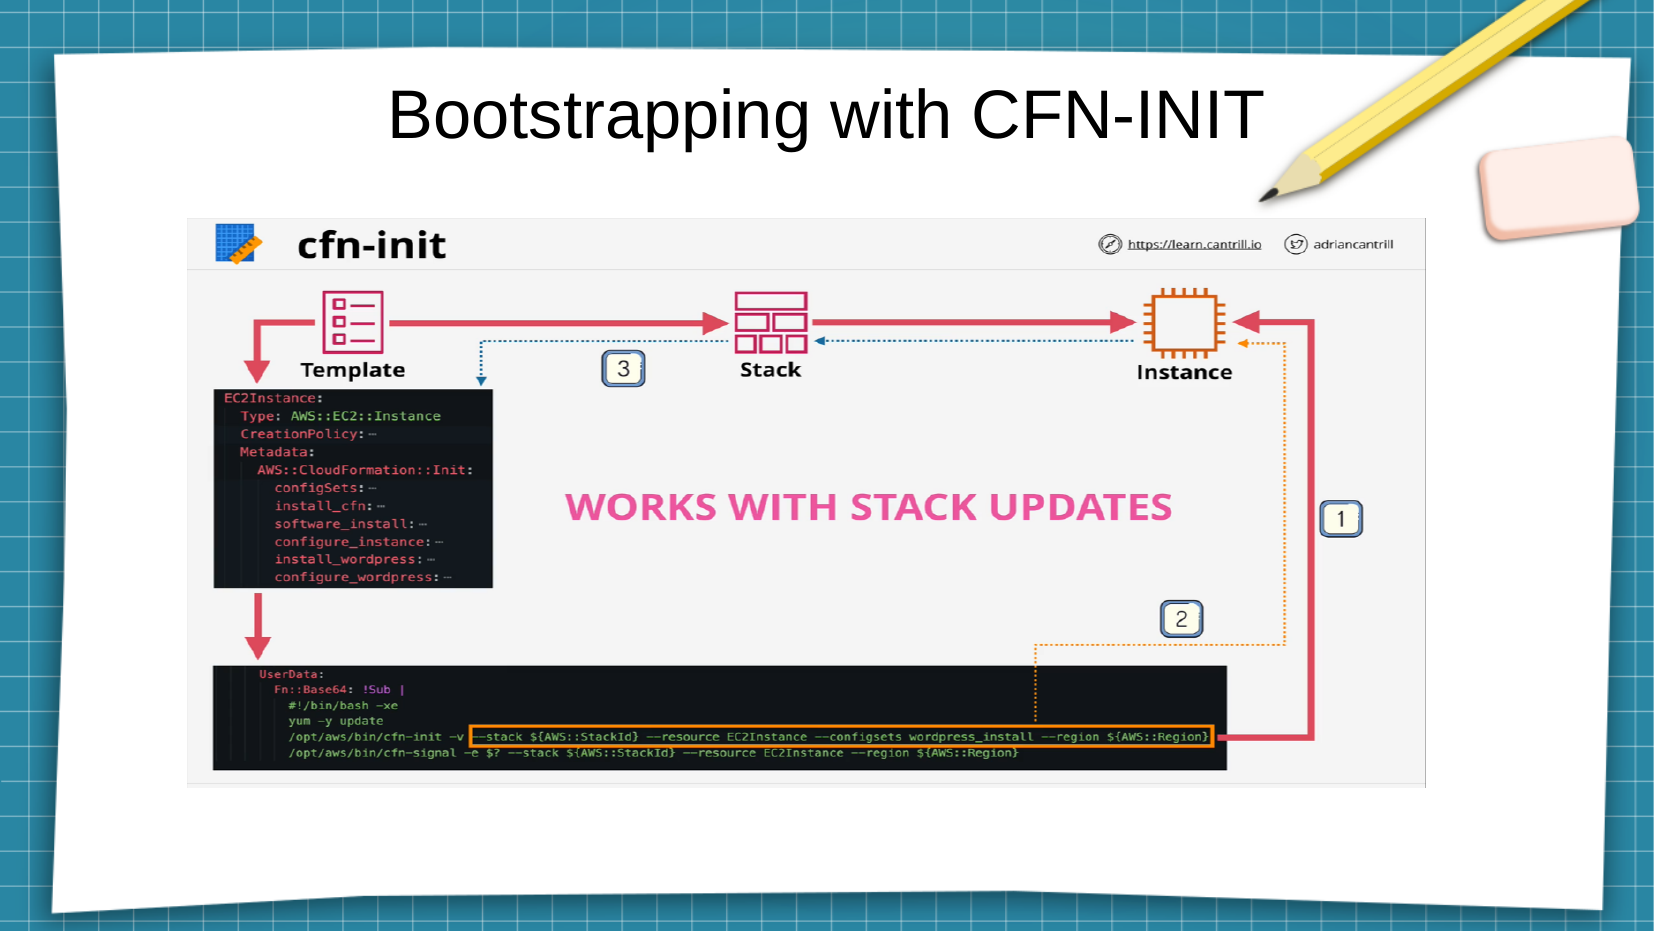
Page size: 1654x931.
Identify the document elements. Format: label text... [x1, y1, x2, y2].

title Bootstrapping with CFN-INIT [82, 37, 1571, 193]
picture [0, 0, 1654, 931]
